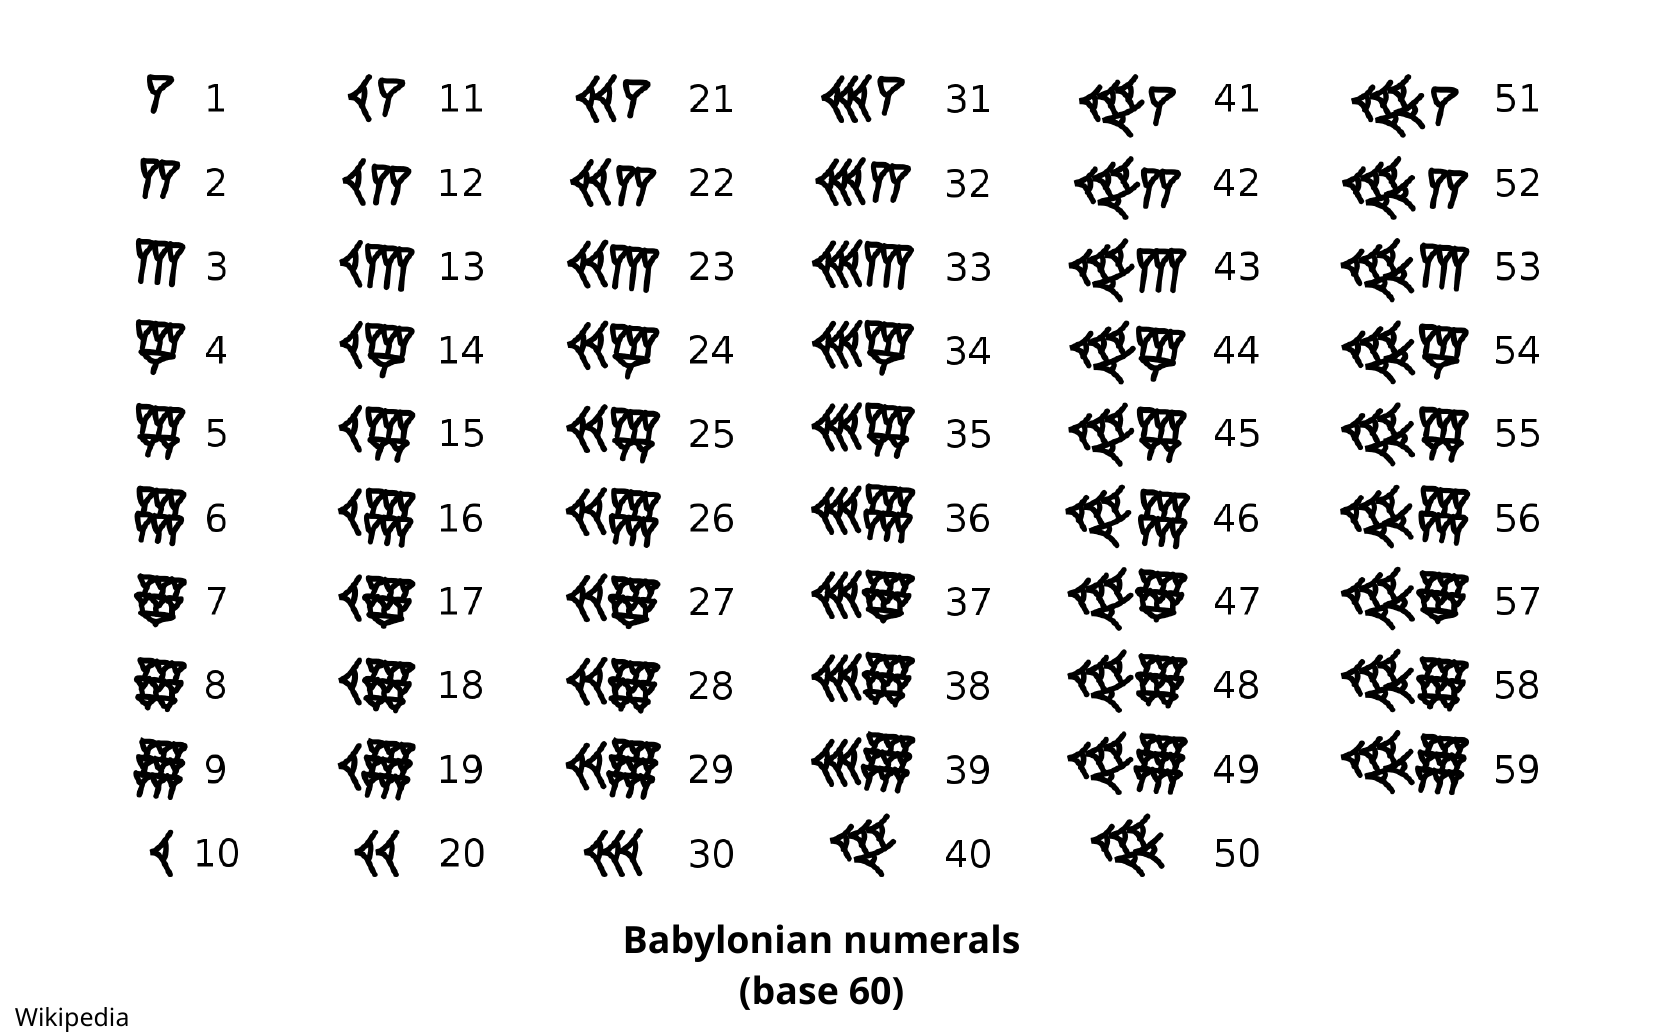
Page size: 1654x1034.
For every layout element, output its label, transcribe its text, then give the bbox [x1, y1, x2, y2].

text_box Wikipedia [0, 992, 713, 1034]
text_box Babylonian numerals (base 60) [596, 905, 1047, 1005]
picture [76, 29, 1576, 920]
